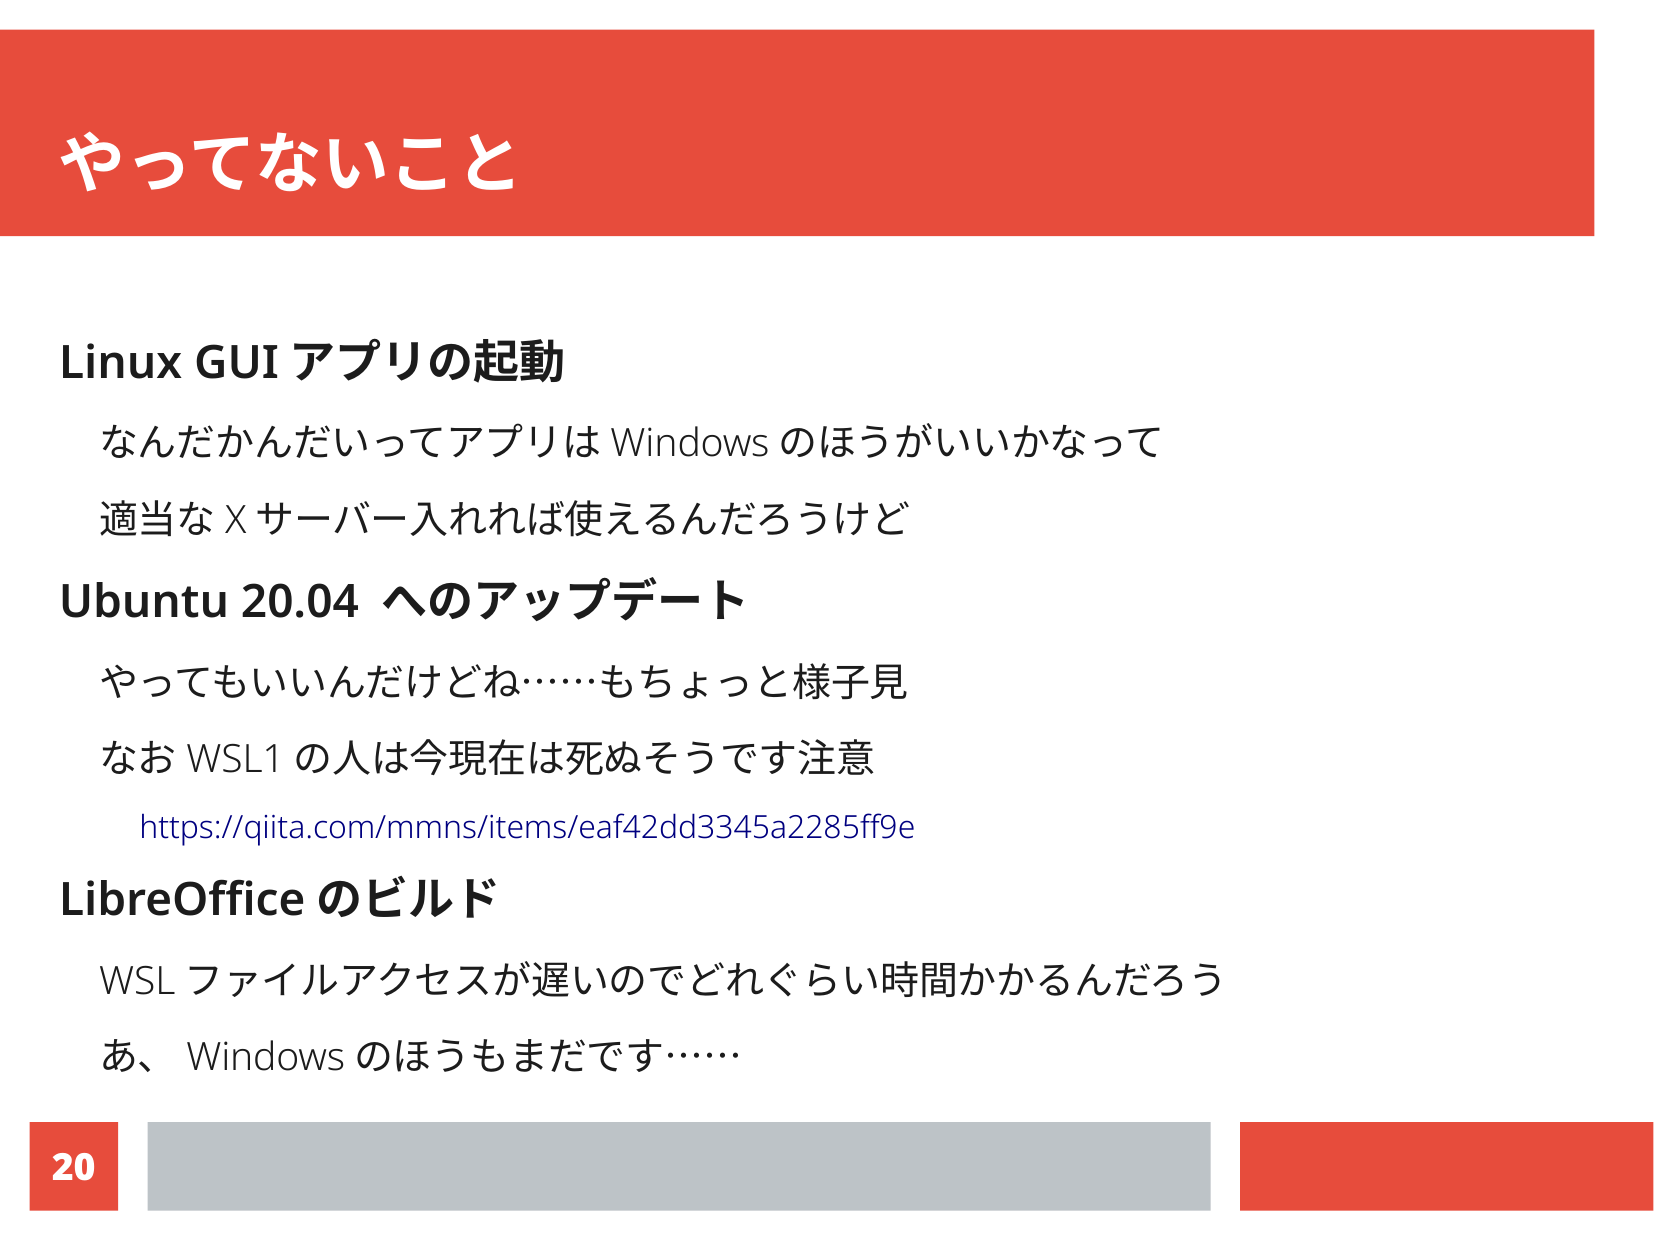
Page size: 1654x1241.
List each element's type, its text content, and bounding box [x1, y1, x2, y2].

title やってないこと [59, 59, 1595, 207]
list Linux GUIアプリの起動 なんだかんだいってアプリはWindowsのほうがいいかなって 適当なXサーバー入れれば使えるんだろうけど Ubuntu 20.04 へのアップデート やってもいいんだけどね……もちょっと様子見 なおWSL1の人は今現在は死ぬそうです注意 https://qiita.com/mmns/items/eaf42dd3345a2285ff9e LibreOfficeのビルド WSLファイルアクセスが遅いのでどれぐらい時間かかるんだろう あ、Windowsのほうもまだです…… [59, 324, 1565, 1093]
